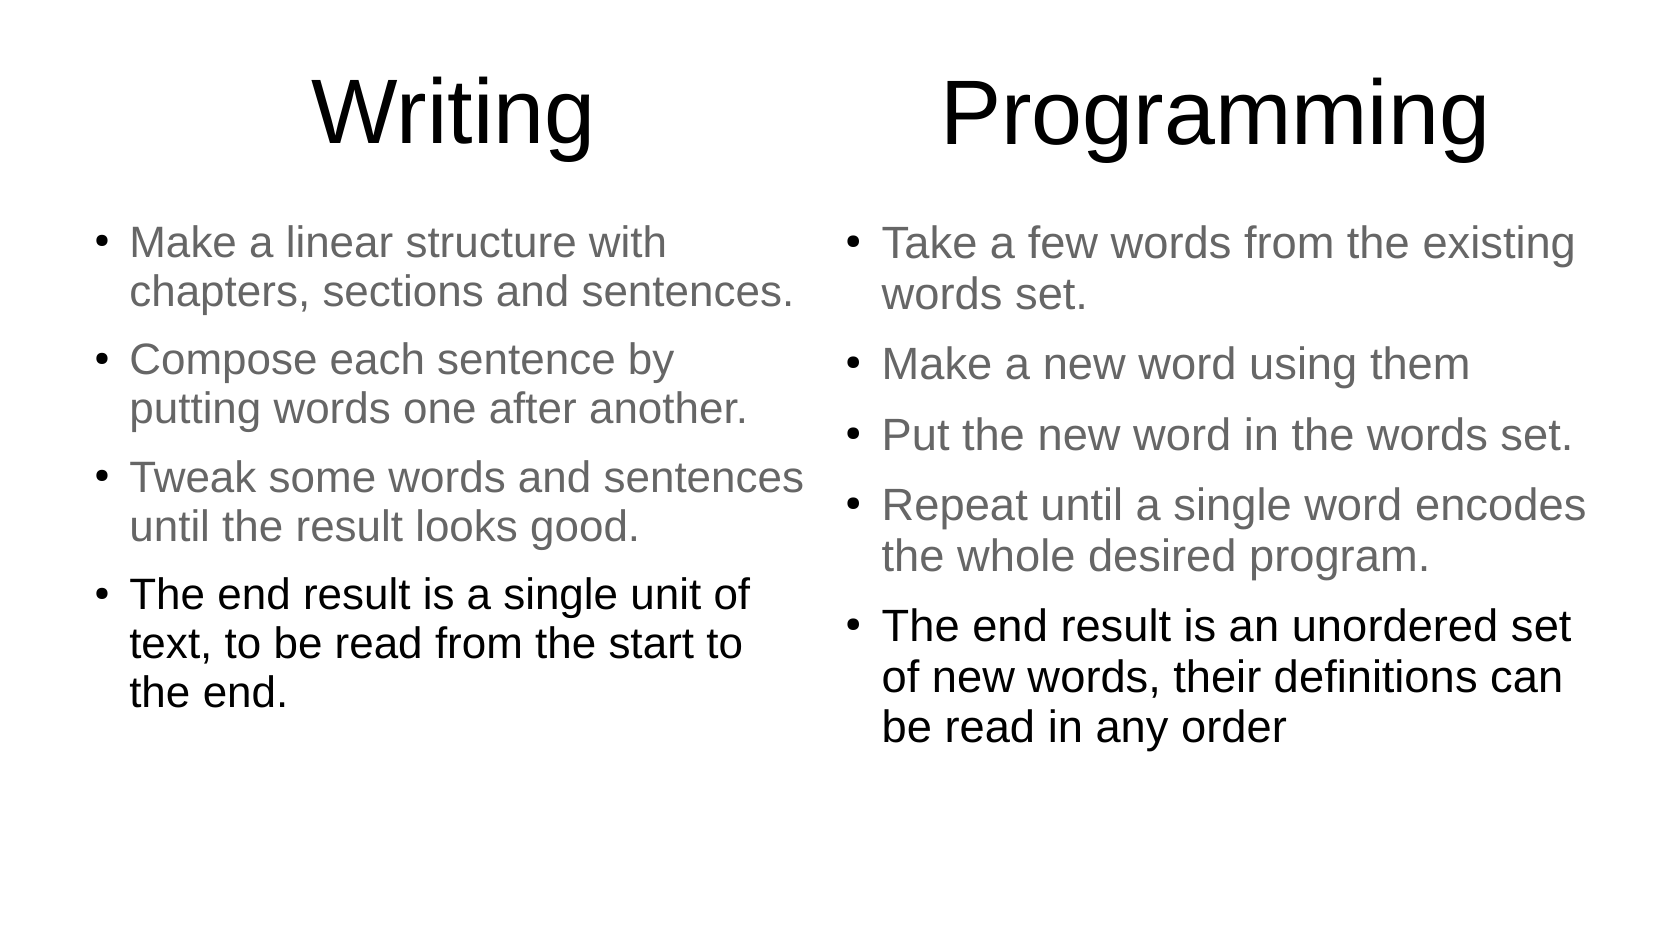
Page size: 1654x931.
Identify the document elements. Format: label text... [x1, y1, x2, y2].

list Make a linear structure with chapters, sections and sentences. Compose each sentence by putting words one after another. Tweak some words and sentences until the result looks good. The end result is a single unit of text, to be read from the start to the end. [82, 217, 809, 758]
title Programming [844, 37, 1587, 188]
list Take a few words from the existing words set. Make a new word using them Put the new word in the words set. Repeat until a single word encodes the whole desired program. The end result is an unordered set of new words, their definitions can be read in any order [833, 217, 1613, 758]
title Writing [82, 37, 826, 188]
